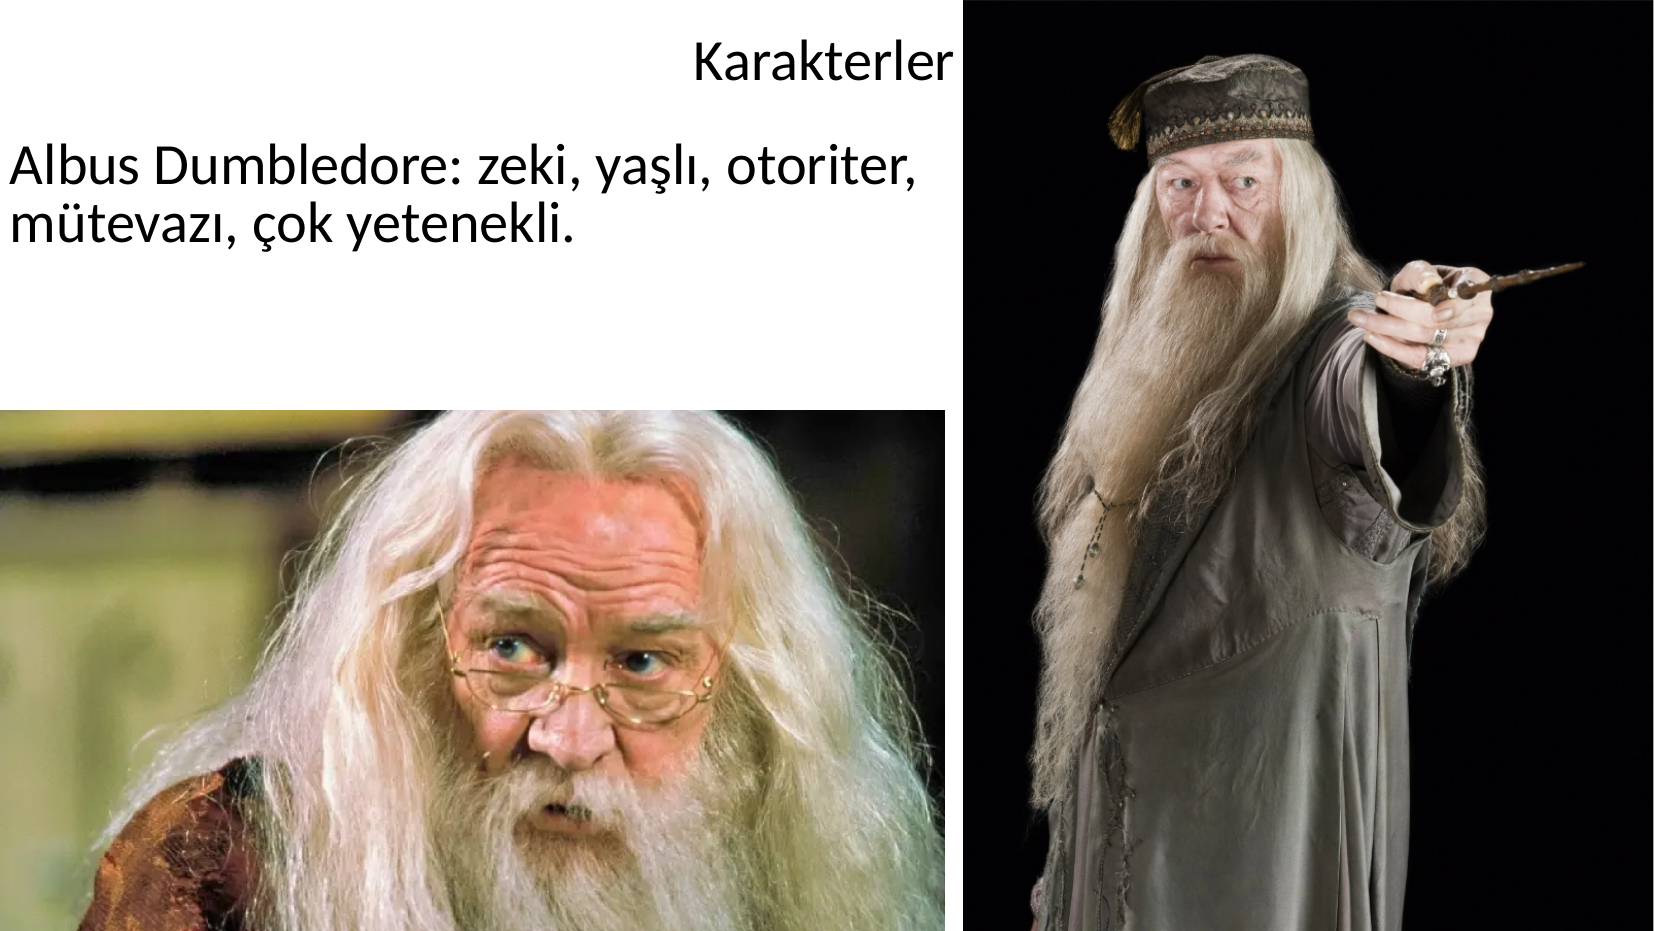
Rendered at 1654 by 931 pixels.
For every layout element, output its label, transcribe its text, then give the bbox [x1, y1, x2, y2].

text_box Albus Dumbledore: zeki, yaşlı, otoriter, mütevazı, çok yetenekli. [0, 132, 941, 281]
text_box Karakterler [679, 29, 963, 103]
picture [0, 410, 945, 931]
picture [963, 0, 1654, 931]
